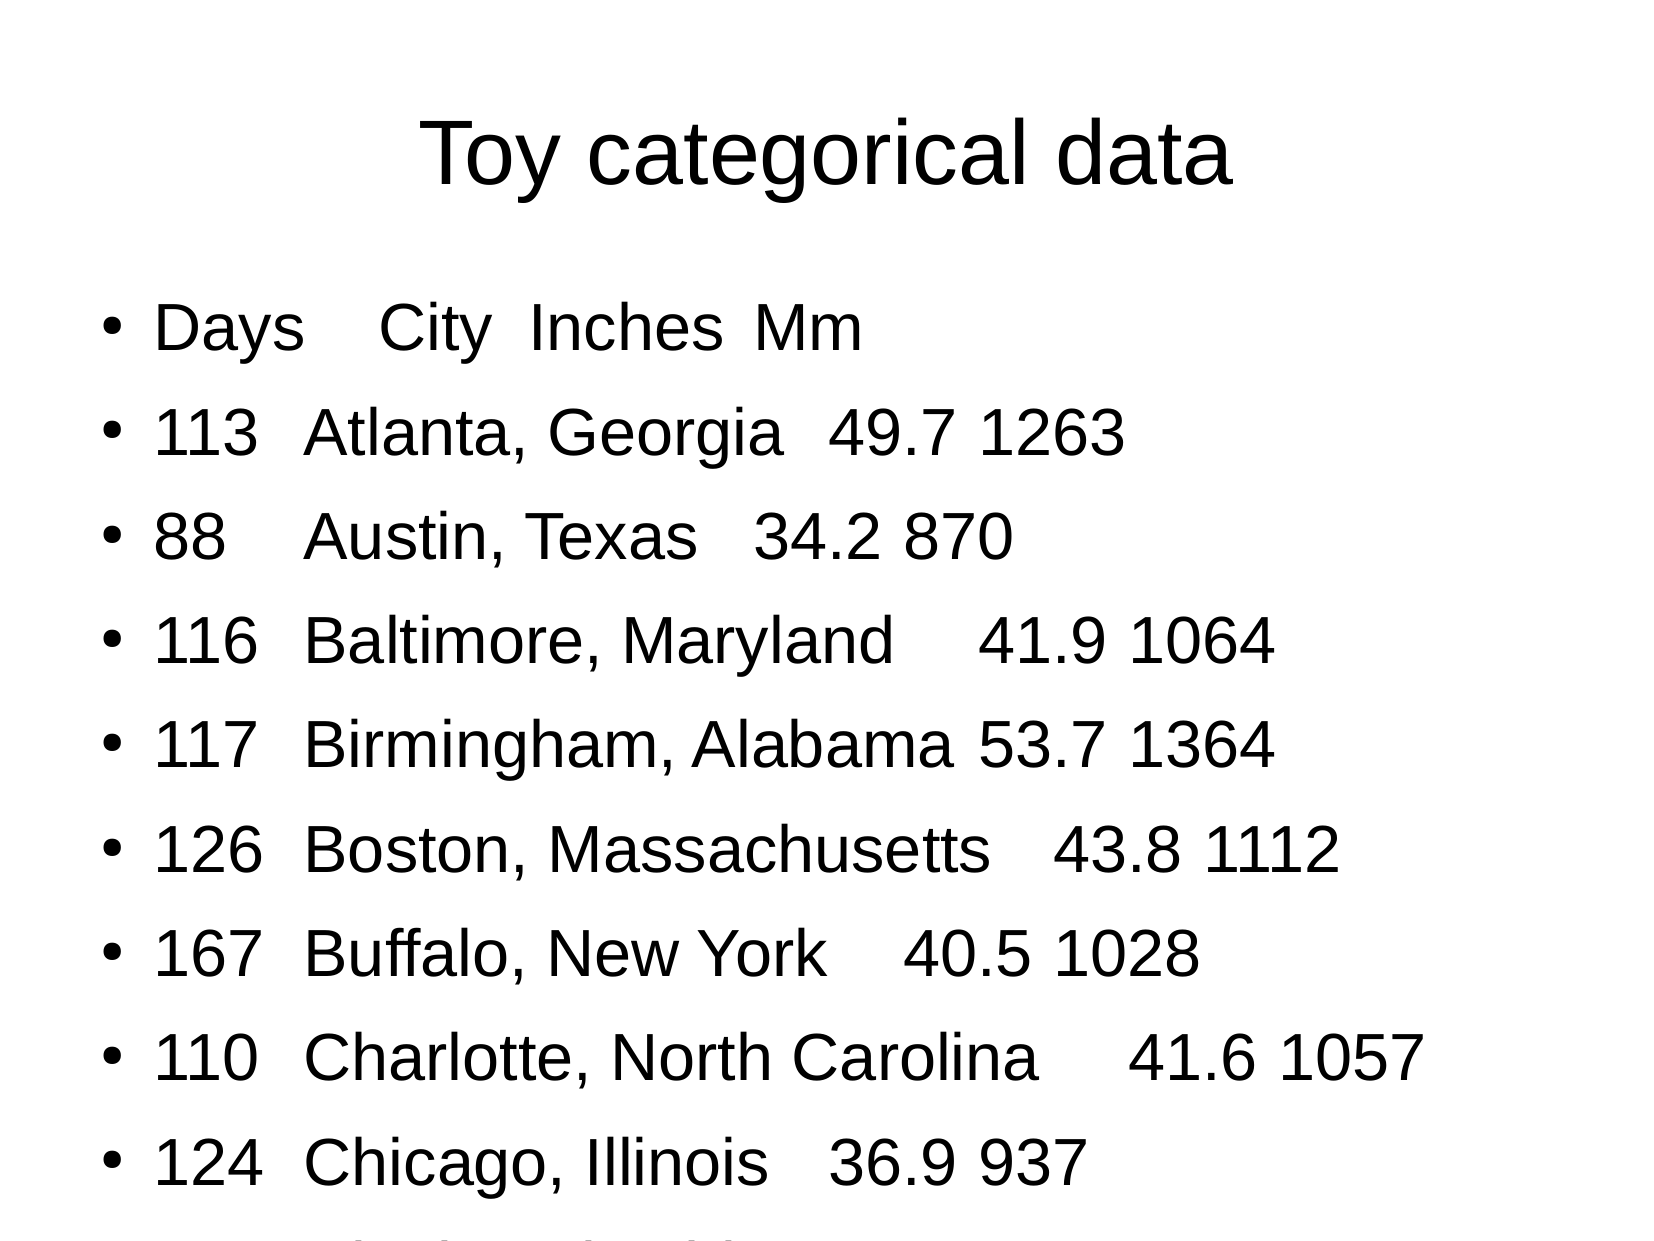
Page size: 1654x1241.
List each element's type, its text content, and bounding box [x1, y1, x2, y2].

list Days City Inches Mm 113 Atlanta, Georgia 49.7 1263 88 Austin, Texas 34.2 870 116 Baltimore, Maryland 41.9 1064 117 Birmingham, Alabama 53.7 1364 126 Boston, Massachusetts 43.8 1112 167 Buffalo, New York 40.5 1028 110 Charlotte, North Carolina 41.6 1057 124 Chicago, Illinois 36.9 937 137 Cincinnati, Ohio 41.9 1065 155 Cleveland, Ohio 39.1 994 139 Columbus, Ohio 39.3 998 81 Dallas, Texas 37.6 954 87 Denver, Colorado 15.6 396 135 Detroit, Michigan 33.5 850 130 Hartford, Connecticut 45.9 1165 104 Houston, Texas 49.8 1264 129 Indianapolis, Indiana 42.4 1078 [82, 290, 1571, 1241]
title Toy categorical data [82, 49, 1571, 257]
